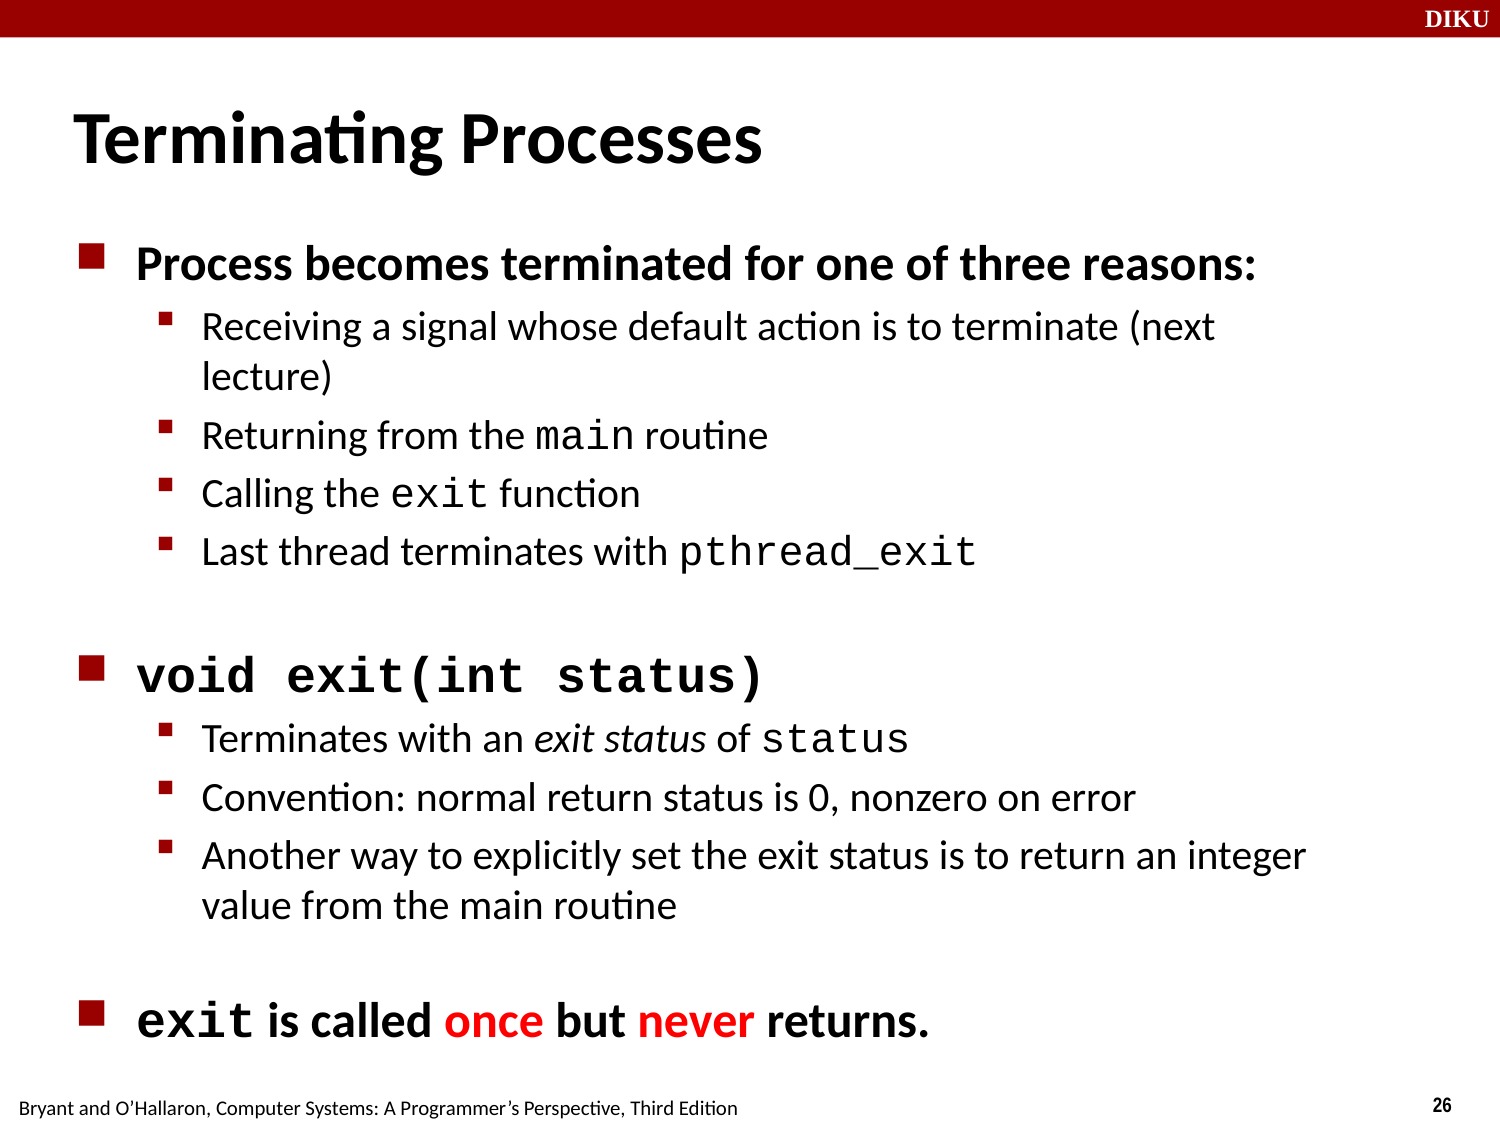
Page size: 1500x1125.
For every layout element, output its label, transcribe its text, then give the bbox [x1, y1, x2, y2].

text_box Process becomes terminated for one of three reasons: Receiving a signal whose default action is to terminate (next lecture) Returning from the main routine Calling the exit function Last thread terminates with pthread_exit void exit(int status) Terminates with an exit status of status Convention: normal return status is 0, nonzero on error Another way to explicitly set the exit status is to return an integer value from the main routine exit is called once but never returns. [65, 223, 1361, 1059]
text_box Terminating Processes [58, 71, 1304, 197]
